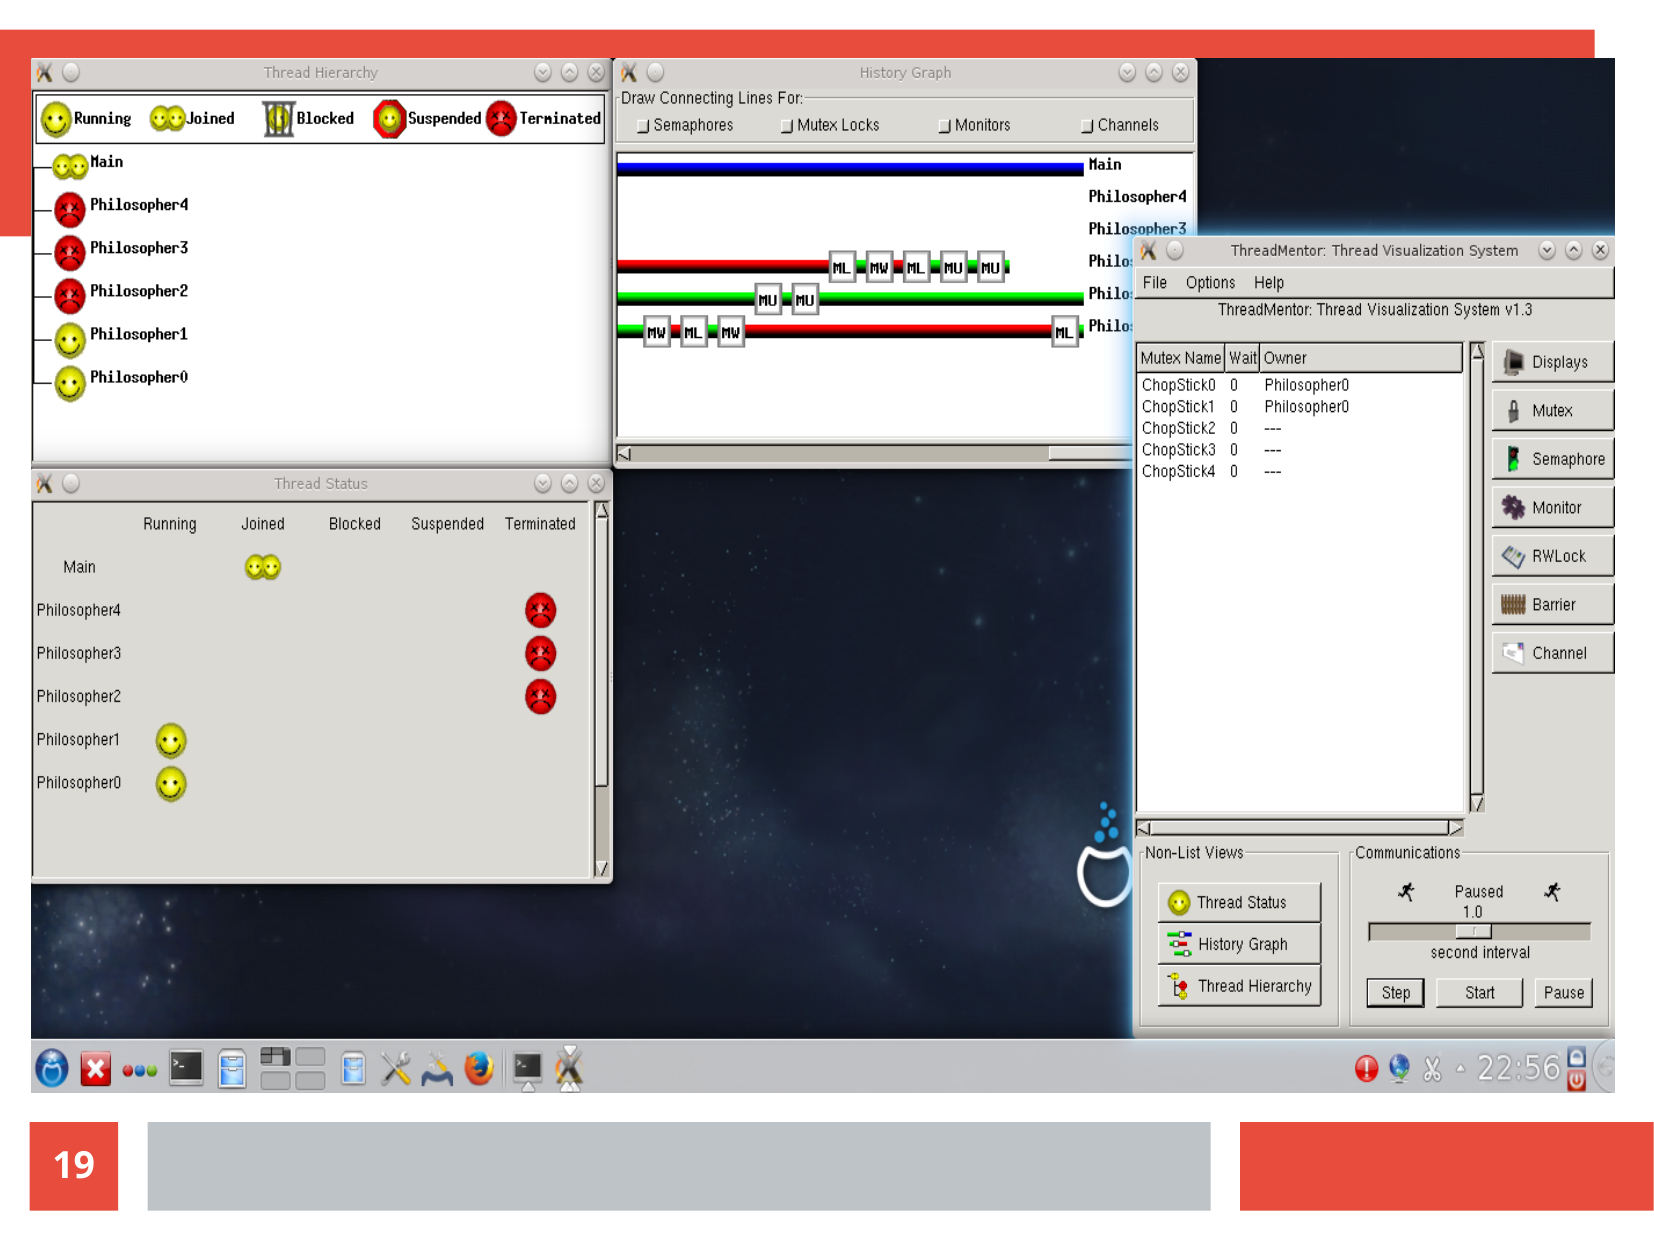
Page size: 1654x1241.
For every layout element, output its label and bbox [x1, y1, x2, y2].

picture [31, 59, 1615, 1093]
text_box [29, 1122, 119, 1211]
